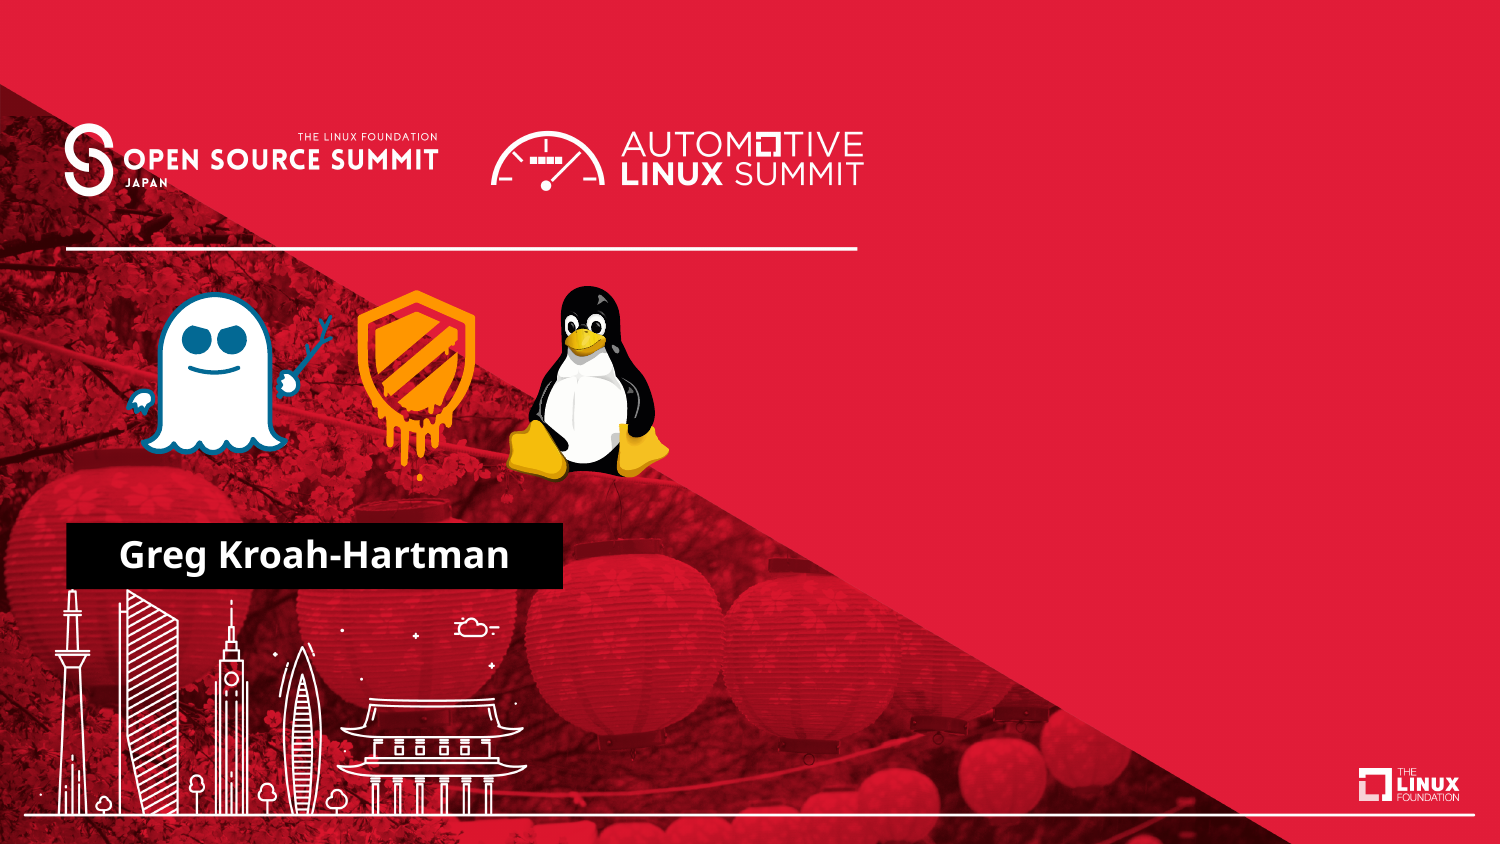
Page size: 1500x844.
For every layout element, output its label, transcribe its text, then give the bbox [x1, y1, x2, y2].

list Greg Kroah-Hartman [66, 523, 563, 590]
picture [0, 0, 1500, 844]
